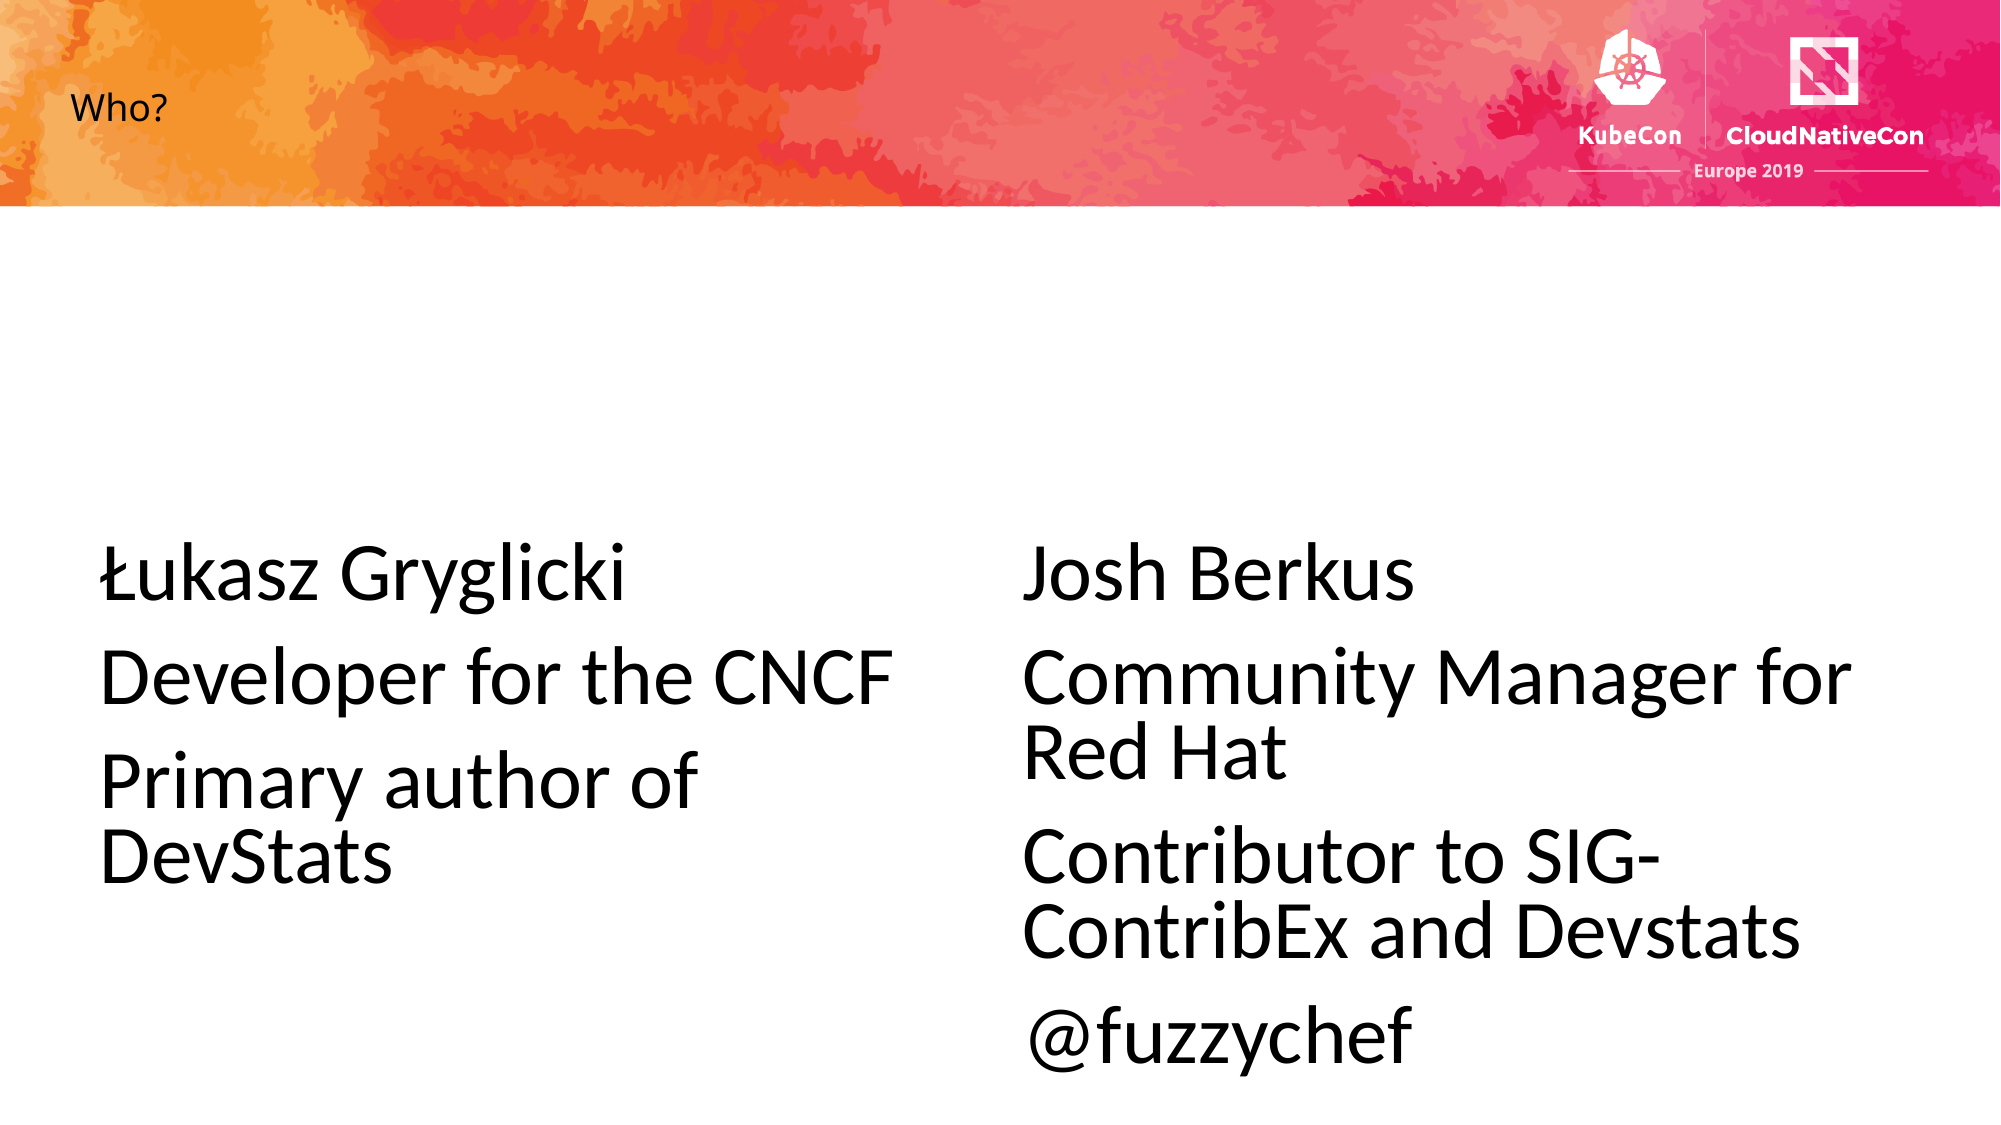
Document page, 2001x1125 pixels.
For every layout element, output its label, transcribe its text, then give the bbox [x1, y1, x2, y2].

list Josh Berkus Community Manager for Red Hat Contributor to SIG-ContribEx and Devstats @fuzzychef [1022, 539, 1901, 1081]
list Łukasz Gryglicki Developer for the CNCF Primary author of DevStats [99, 539, 979, 1051]
title Who? [70, 0, 1796, 217]
picture [0, 0, 2000, 1125]
